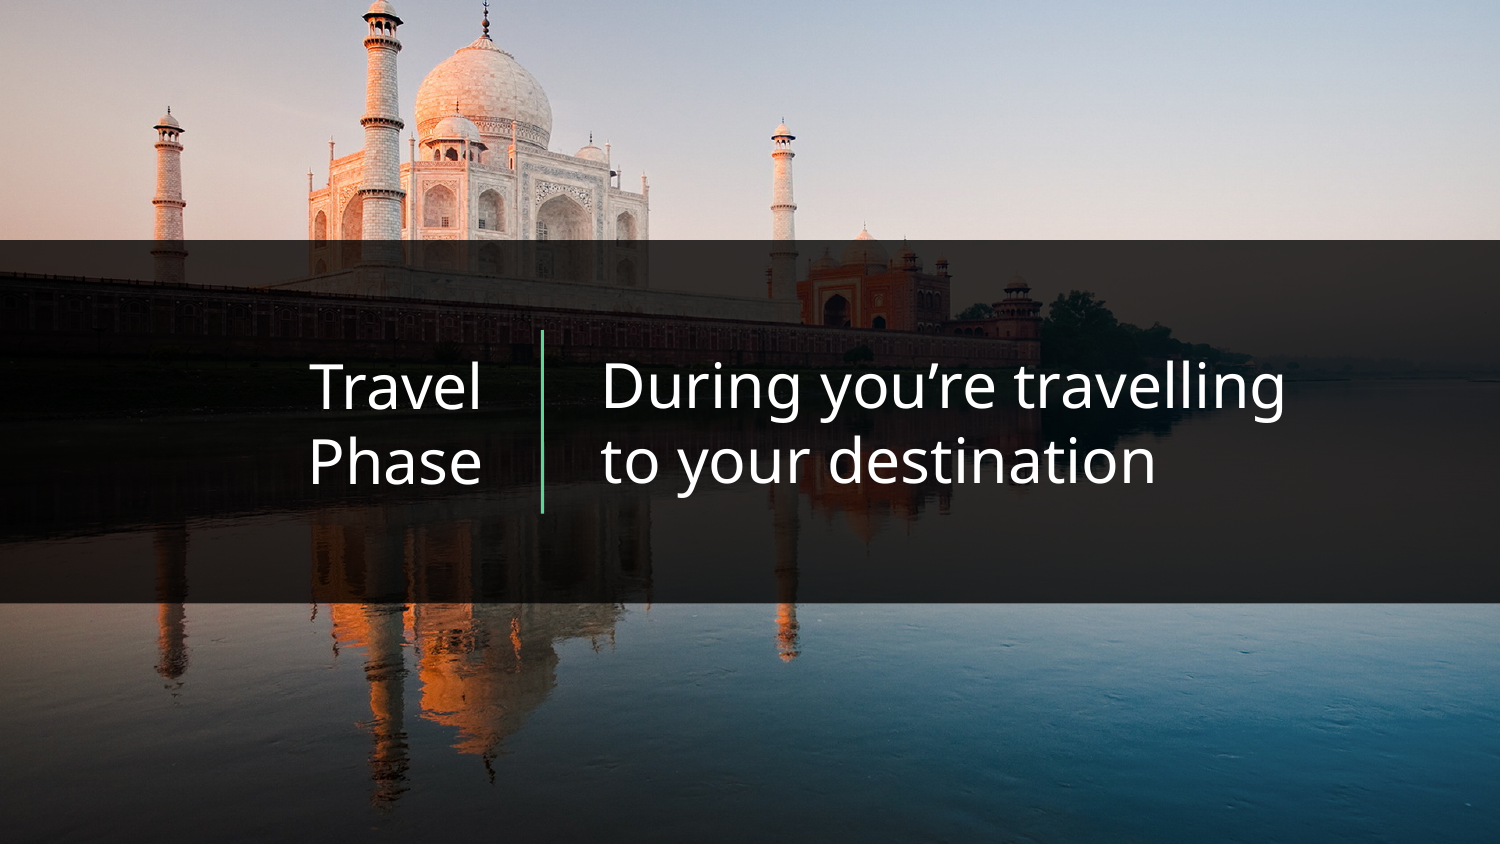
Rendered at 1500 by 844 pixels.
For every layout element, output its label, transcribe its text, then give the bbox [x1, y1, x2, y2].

title Travel Phase [80, 330, 500, 514]
text_box [0, 240, 1500, 604]
picture [0, 0, 1500, 240]
picture [0, 604, 1500, 844]
list During you’re travelling to your destination [585, 294, 1393, 548]
